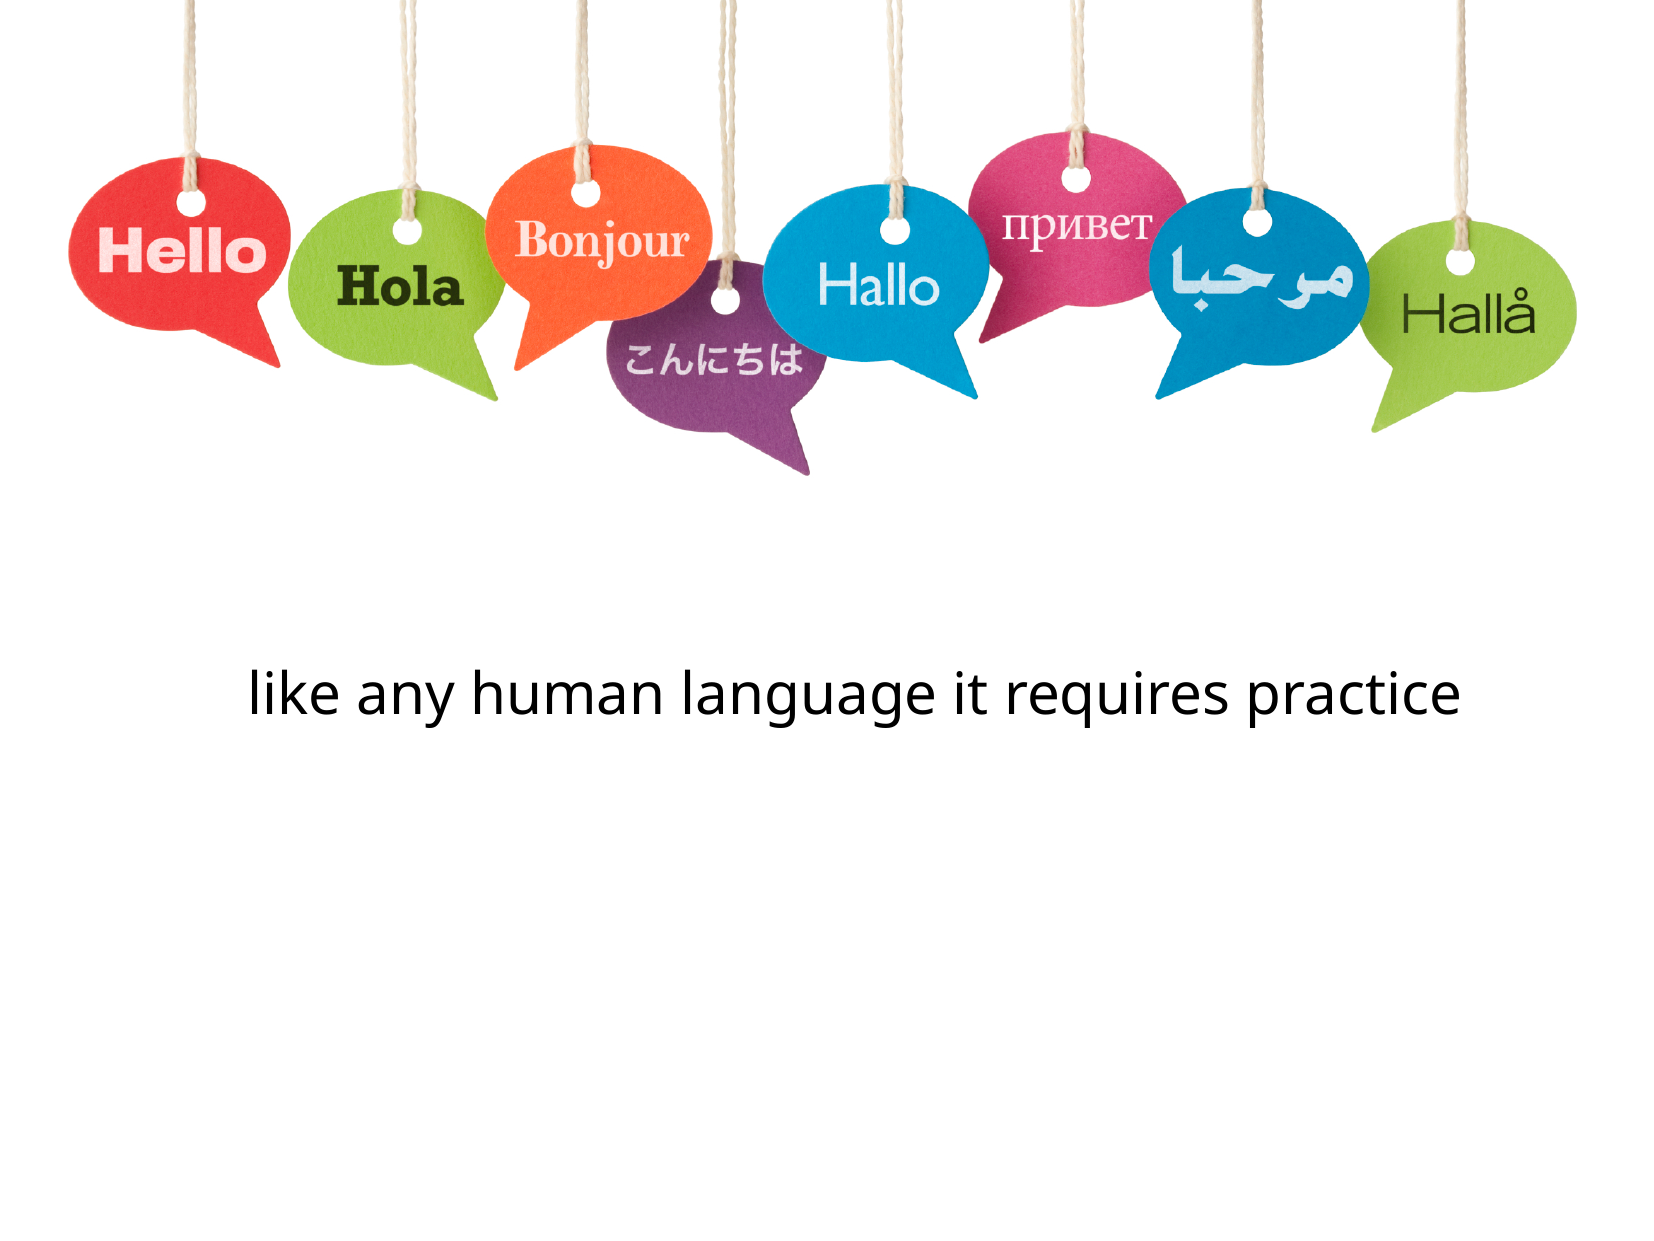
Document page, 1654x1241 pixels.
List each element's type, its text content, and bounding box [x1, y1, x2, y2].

list like any human language it requires practice [124, 645, 1530, 1121]
picture [0, 0, 1654, 579]
